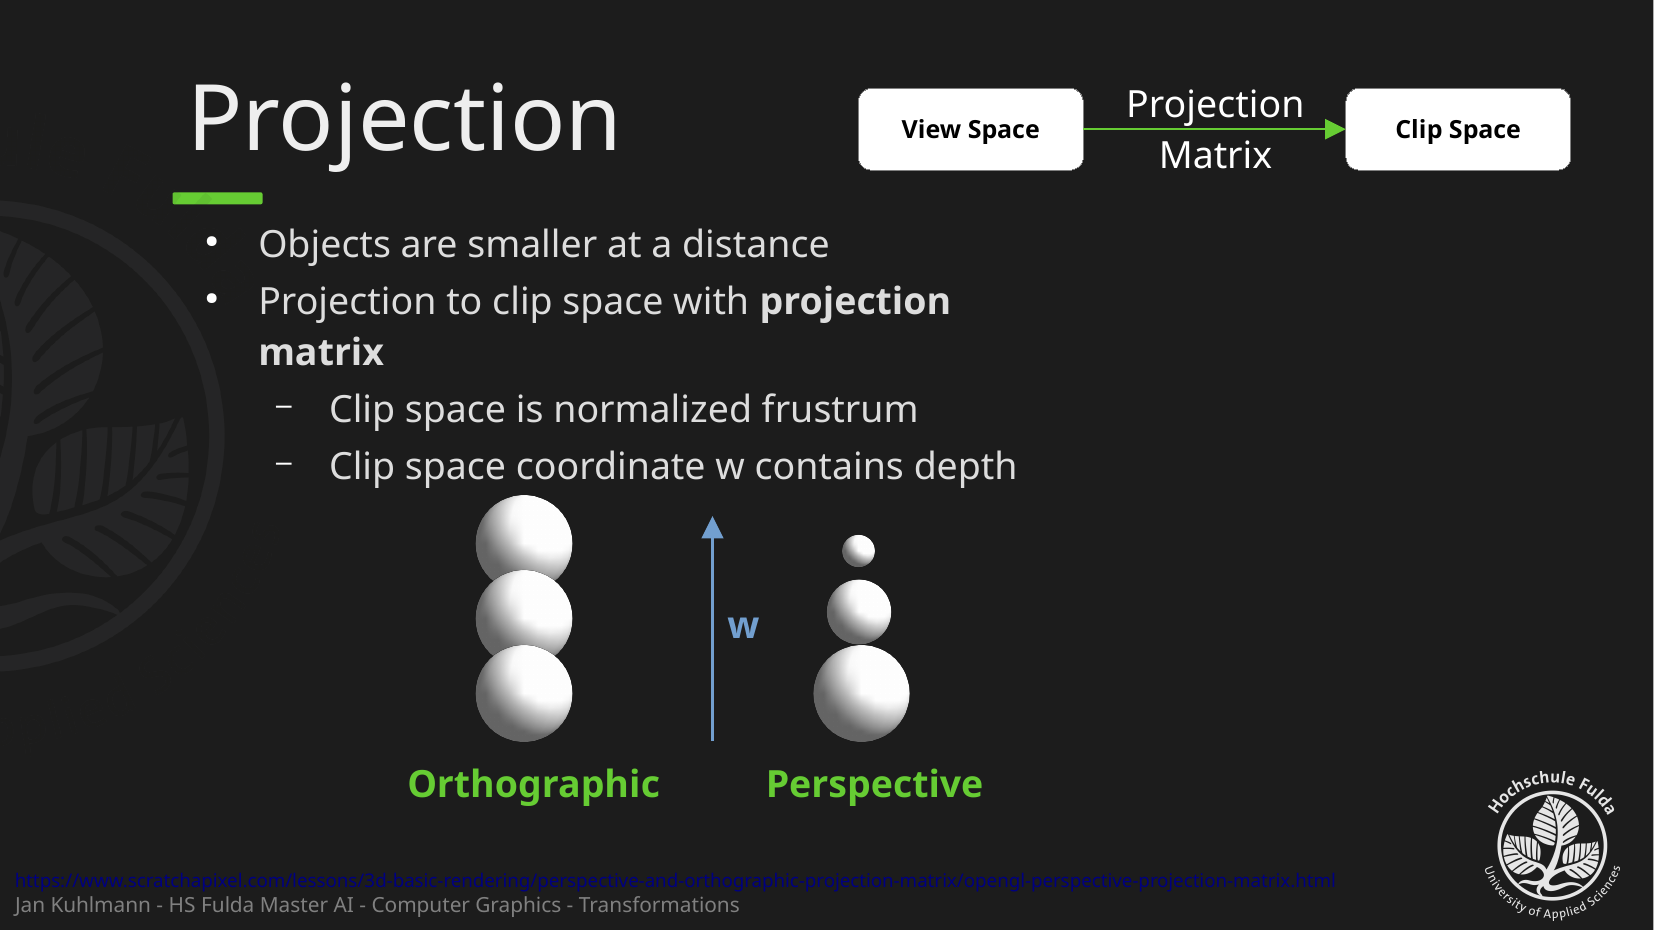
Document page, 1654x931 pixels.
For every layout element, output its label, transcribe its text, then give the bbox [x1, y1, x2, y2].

text_box https://www.scratchapixel.com/lessons/3d-basic-rendering/perspective-and-orthographic-projection-matrix/opengl-perspective-projection-matrix.html [0, 859, 1303, 901]
picture [1485, 771, 1620, 921]
text_box View Space [858, 88, 1084, 171]
text_box Projection Matrix [1111, 70, 1309, 188]
text_box Orthographic [392, 750, 646, 817]
title Projection [187, 37, 1571, 193]
text_box Perspective [751, 750, 976, 817]
text_box w [712, 591, 774, 658]
text_box Clip Space [1345, 88, 1571, 171]
list Objects are smaller at a distance Projection to clip space with projection matrix Clip space is normalized frustrum Clip space coordinate w contains depth [187, 217, 1051, 758]
